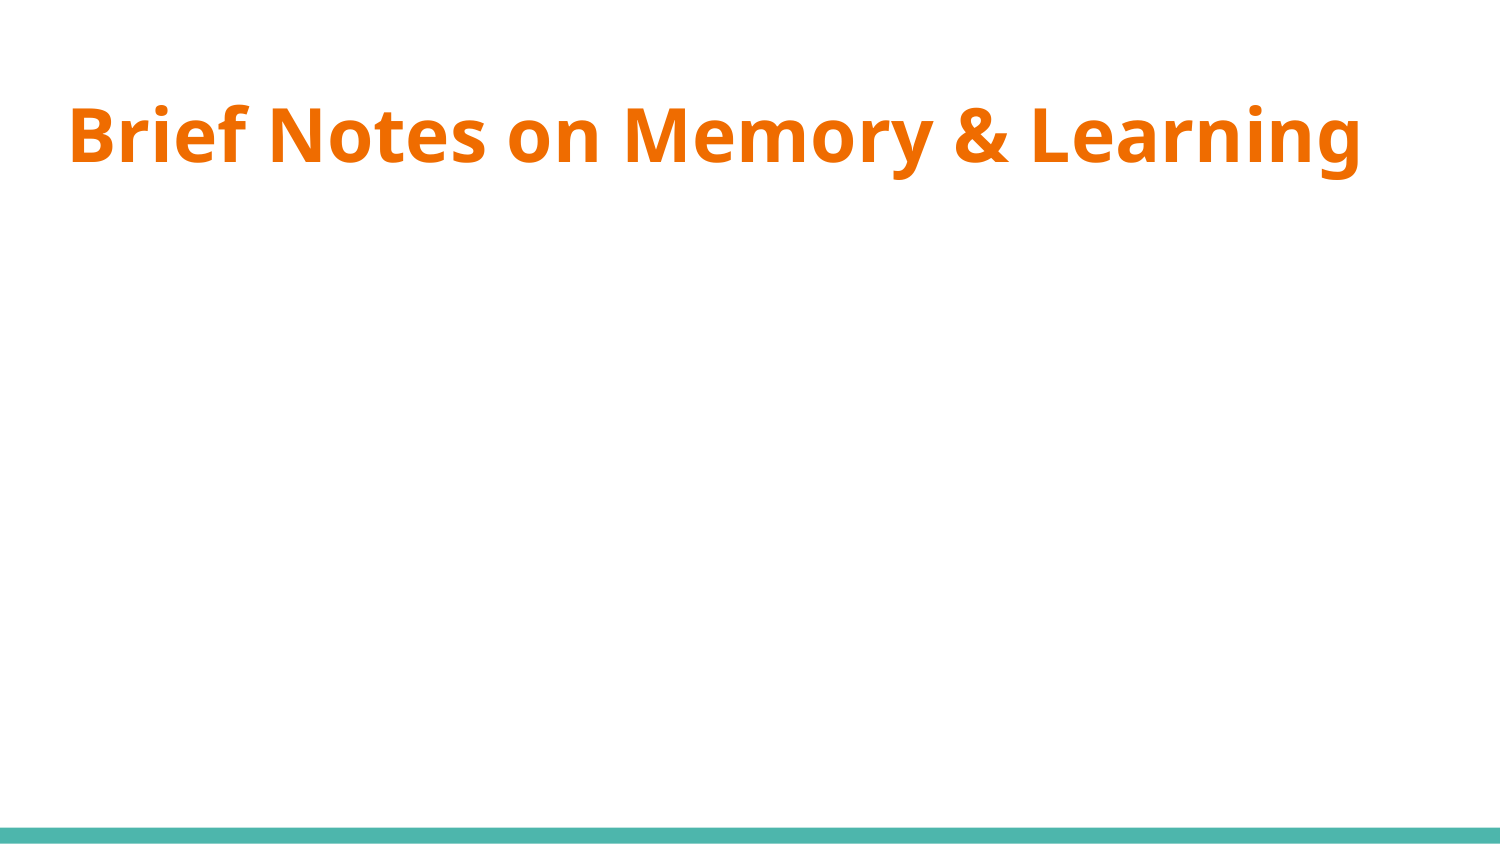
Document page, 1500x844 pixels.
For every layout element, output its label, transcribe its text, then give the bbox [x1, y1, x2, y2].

title Brief Notes on Memory & Learning [51, 72, 1449, 189]
